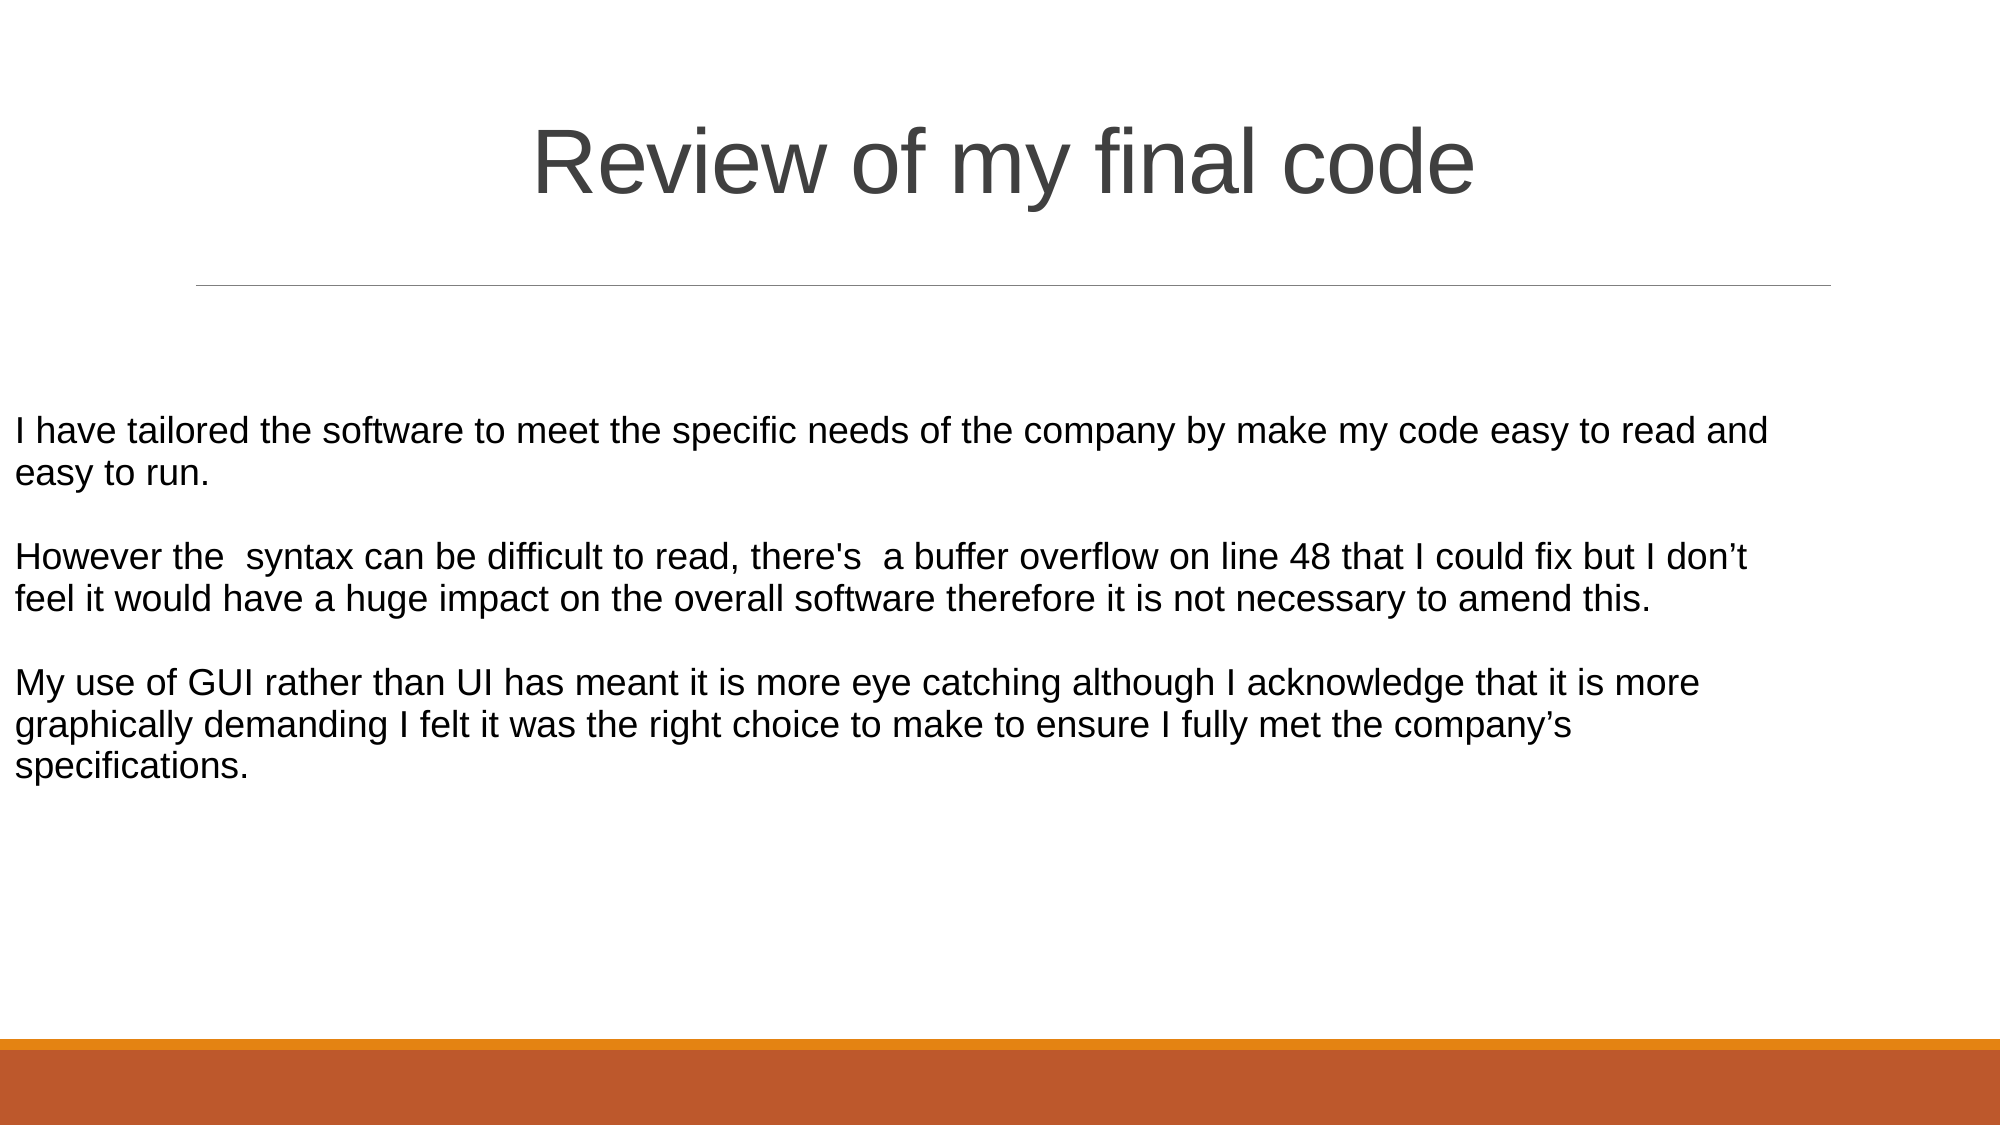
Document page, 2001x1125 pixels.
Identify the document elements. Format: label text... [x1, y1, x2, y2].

title Review of my final code [180, 47, 1831, 286]
text_box I have tailored the software to meet the specific needs of the company by make my code easy to read and easy to run. However the syntax can be difficult to read, there's a buffer overflow on line 48 that I could fix but I don’t feel it would have a huge impact on the overall software therefore it is not necessary to amend this. My use of GUI rather than UI has meant it is more eye catching although I acknowledge that it is more graphically demanding I felt it was the right choice to make to ensure I fully met the company’s specifications. [0, 401, 1796, 809]
